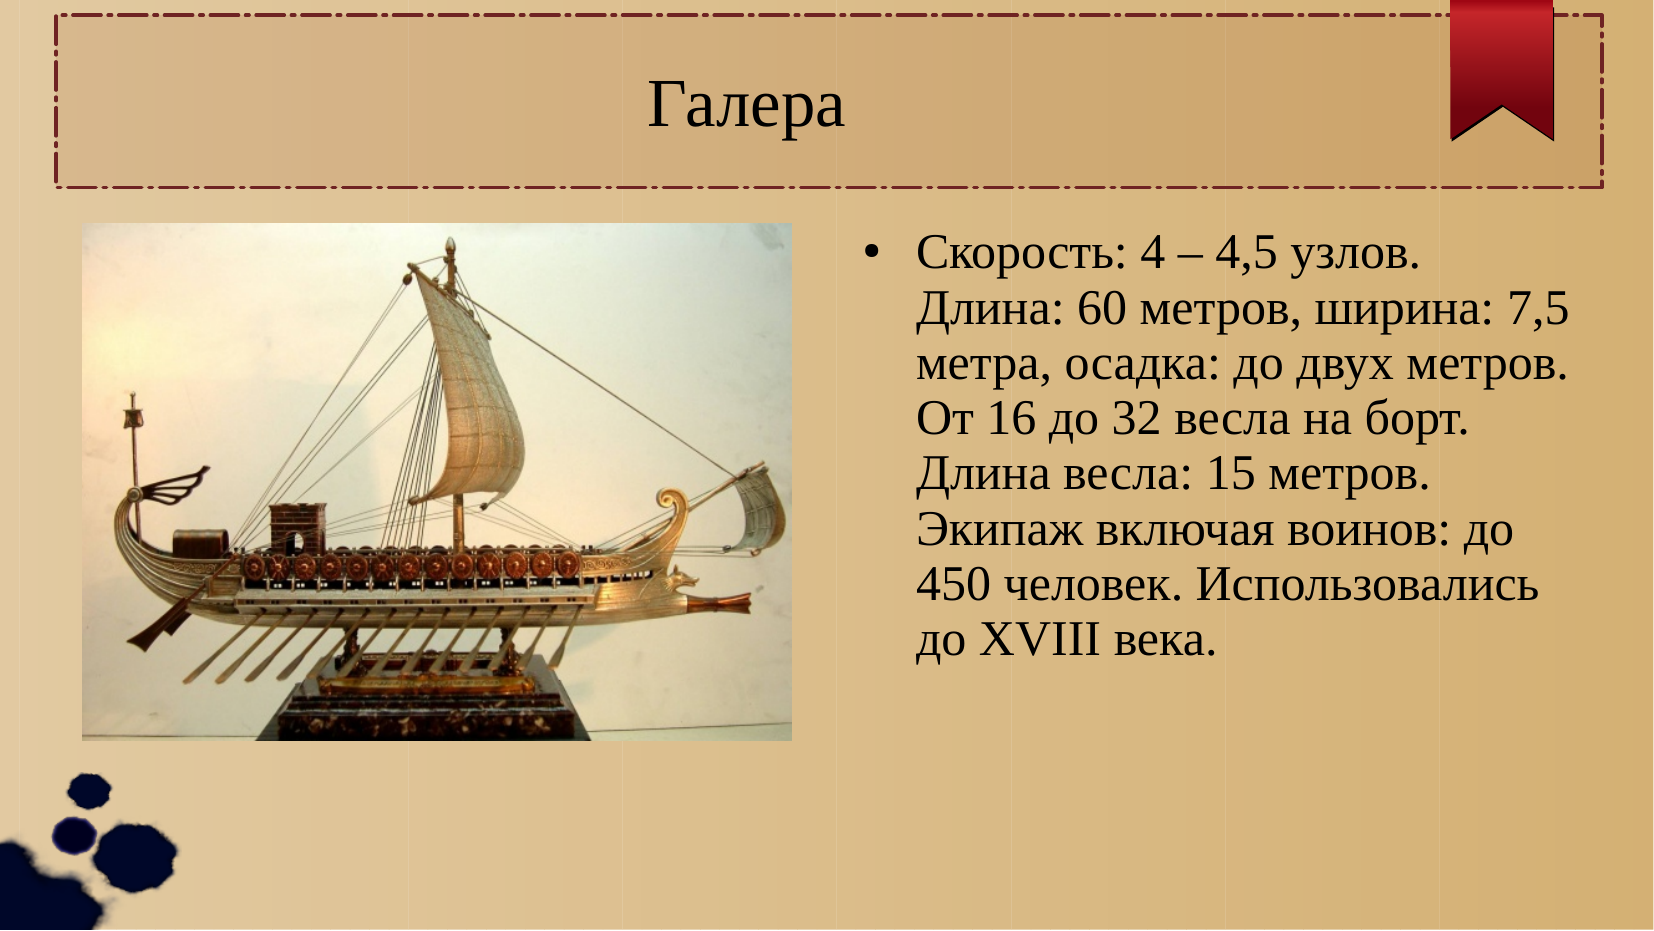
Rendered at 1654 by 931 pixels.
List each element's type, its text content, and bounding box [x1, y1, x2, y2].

list Скорость: 4 – 4,5 узлов. Длина: 60 метров, ширина: 7,5 метра, осадка: до двух метров. От 16 до 32 весла на борт. Длина весла: 15 метров. Экипаж включая воинов: до 450 человек. Использовались до XVIII века. [845, 224, 1572, 764]
picture [82, 223, 792, 741]
title Галера [82, 35, 1412, 172]
